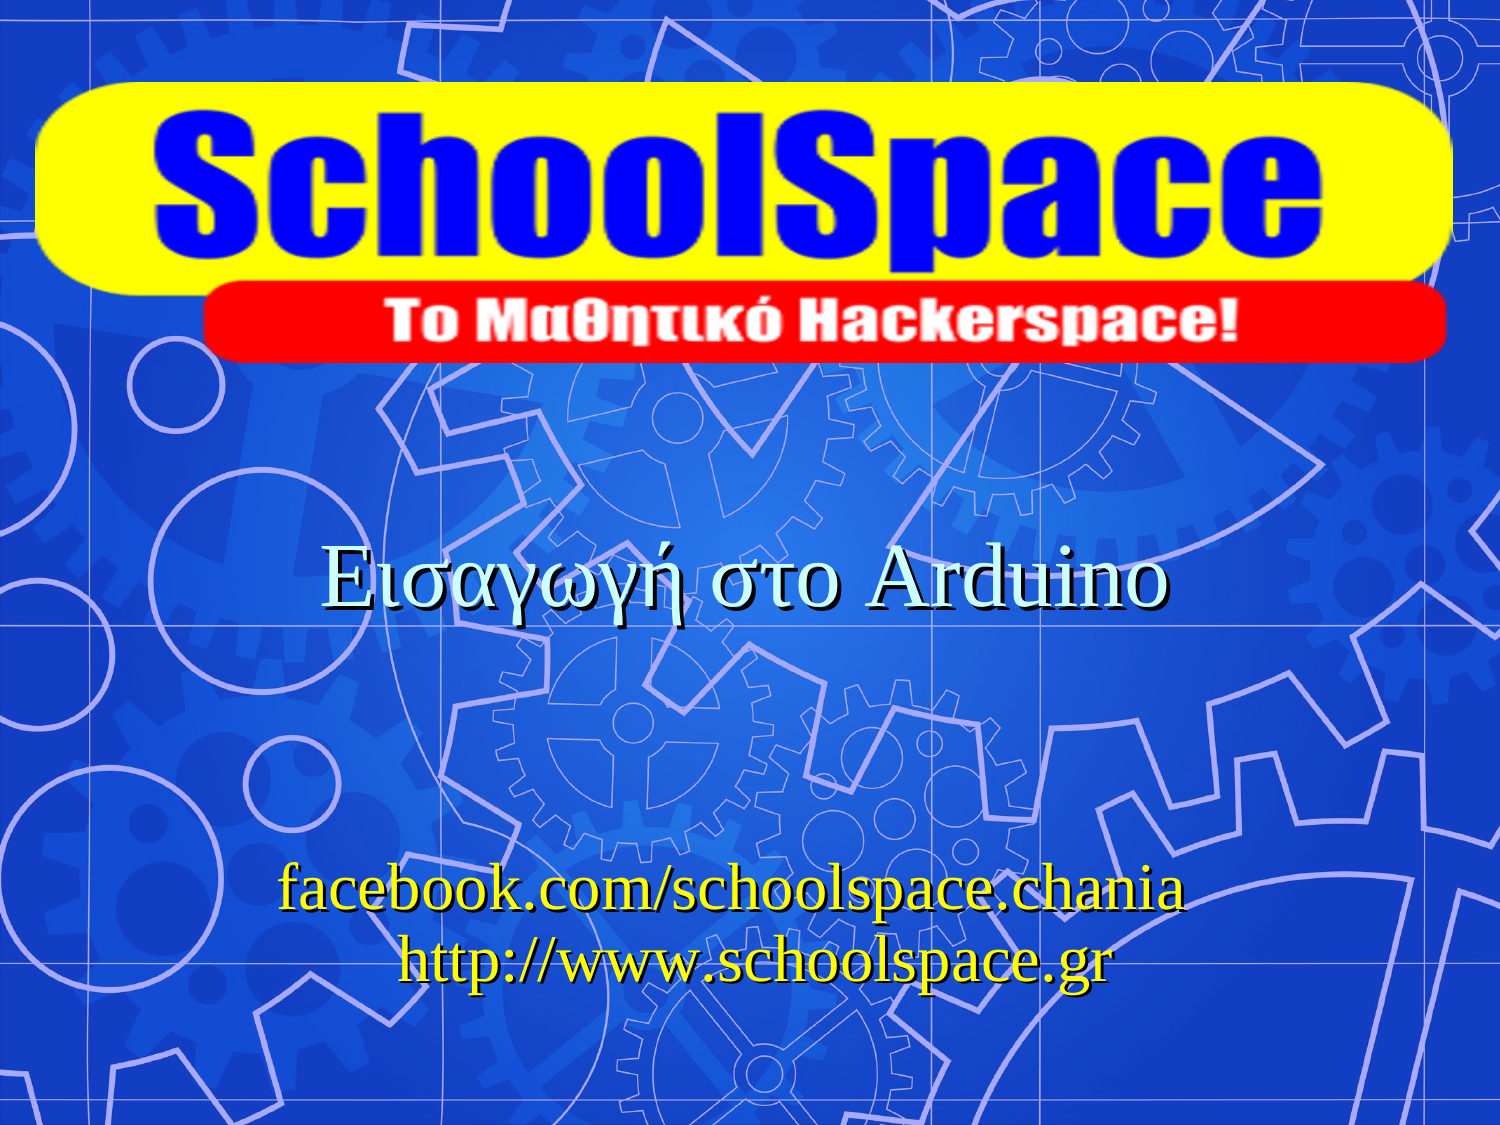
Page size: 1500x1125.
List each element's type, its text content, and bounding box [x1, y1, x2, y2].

picture [0, 0, 1500, 1125]
title Εισαγωγή στο Arduino [42, 437, 1449, 703]
title facebook.com/schoolspace.chania [47, 762, 1417, 1004]
title http://www.schoolspace.gr [70, 833, 1441, 1075]
